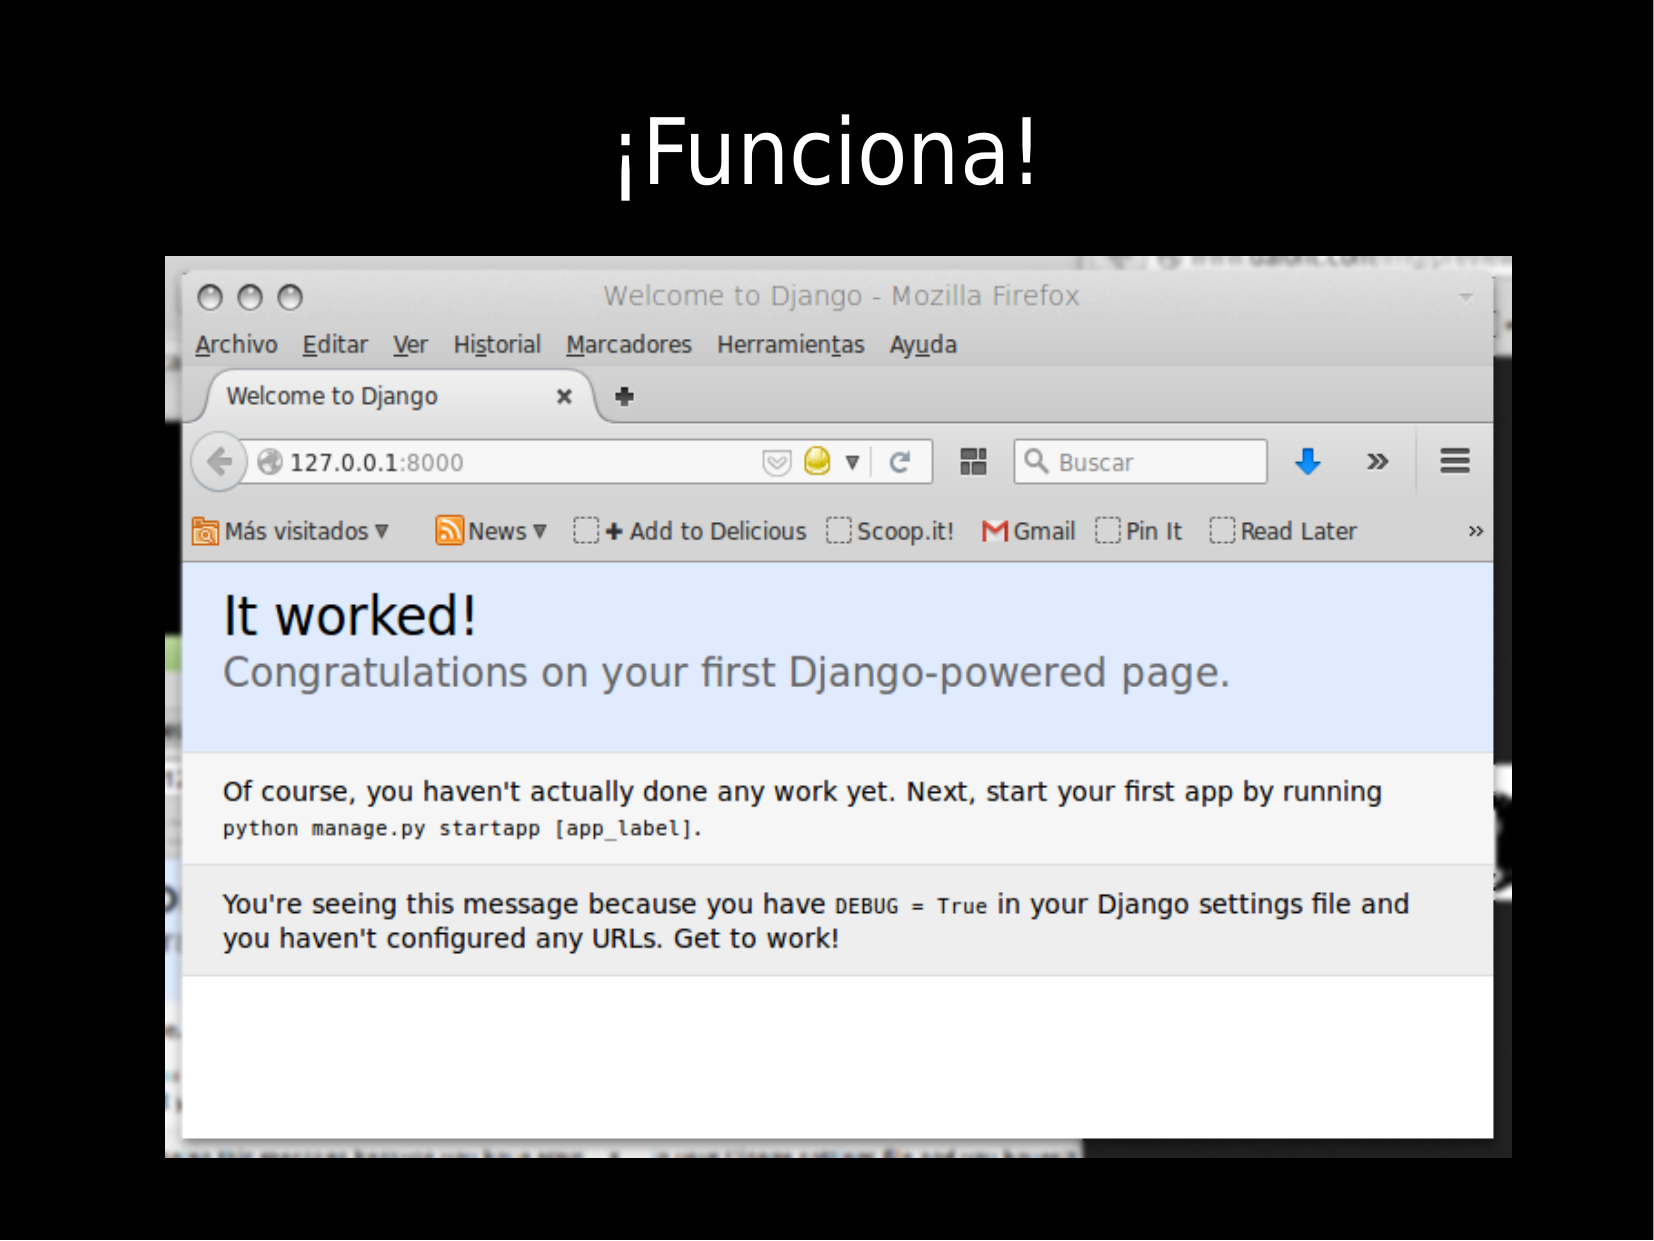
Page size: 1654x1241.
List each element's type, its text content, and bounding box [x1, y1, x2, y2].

picture [165, 257, 1512, 1158]
title ¡Funciona! [82, 49, 1571, 257]
